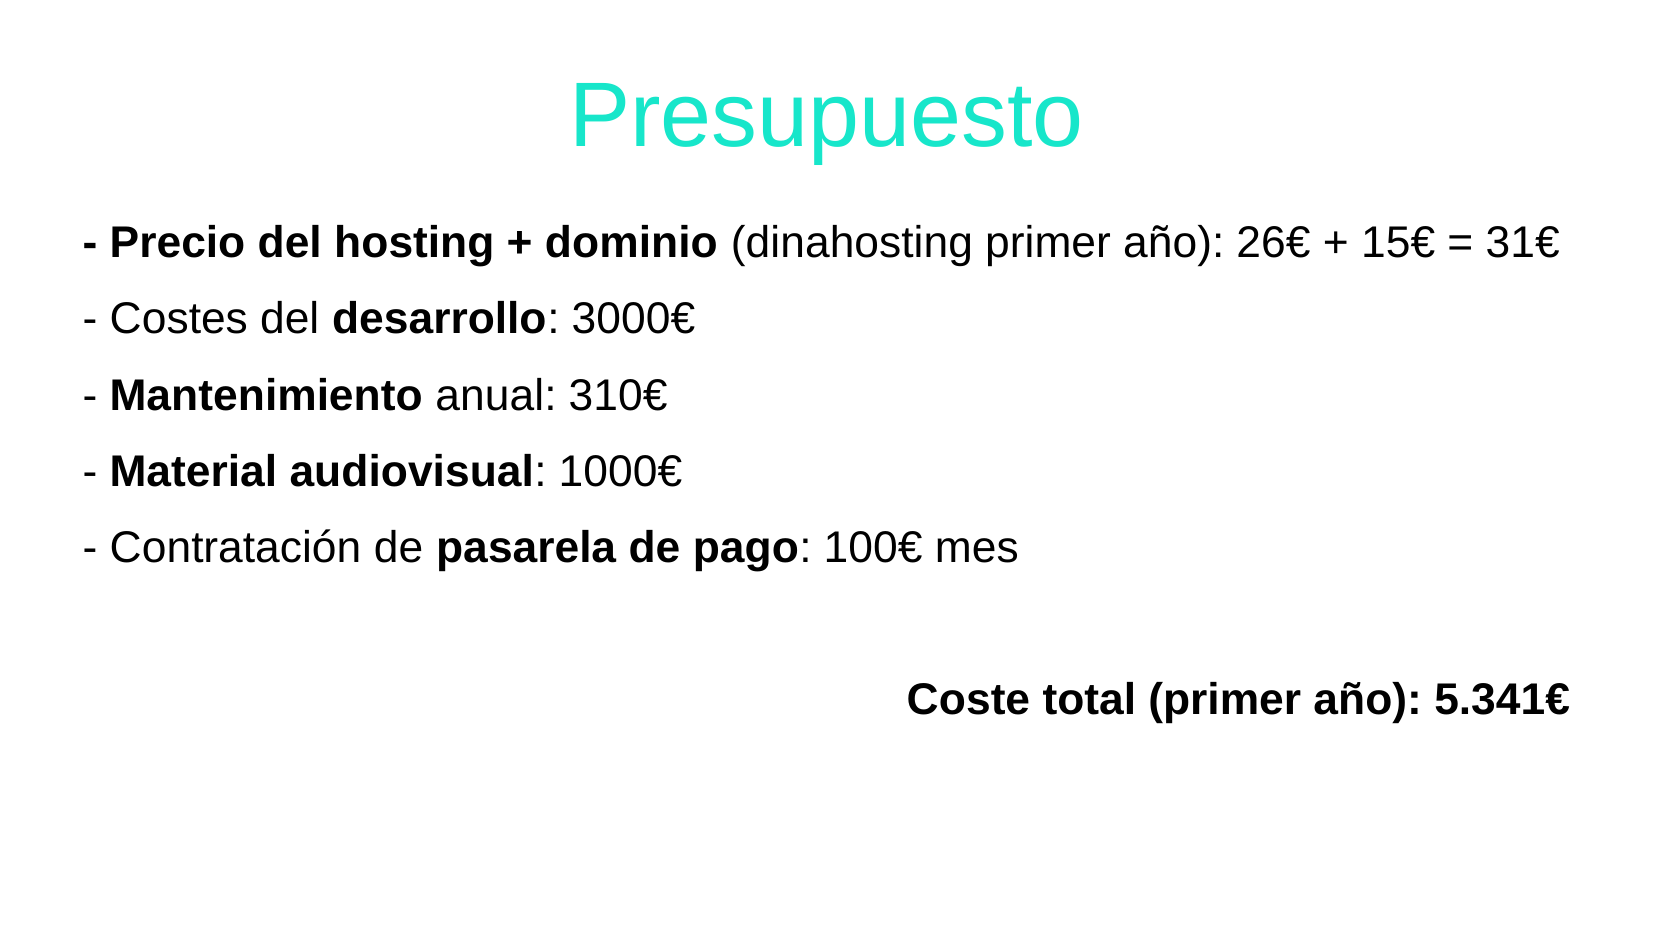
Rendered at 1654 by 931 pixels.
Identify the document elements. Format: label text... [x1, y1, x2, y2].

list - Precio del hosting + dominio (dinahosting primer año): 26€ + 15€ = 31€ - Costes del desarrollo: 3000€ - Mantenimiento anual: 310€ - Material audiovisual: 1000€ - Contratación de pasarela de pago: 100€ mes Coste total (primer año): 5.341€ [82, 217, 1571, 758]
title Presupuesto [82, 37, 1571, 193]
